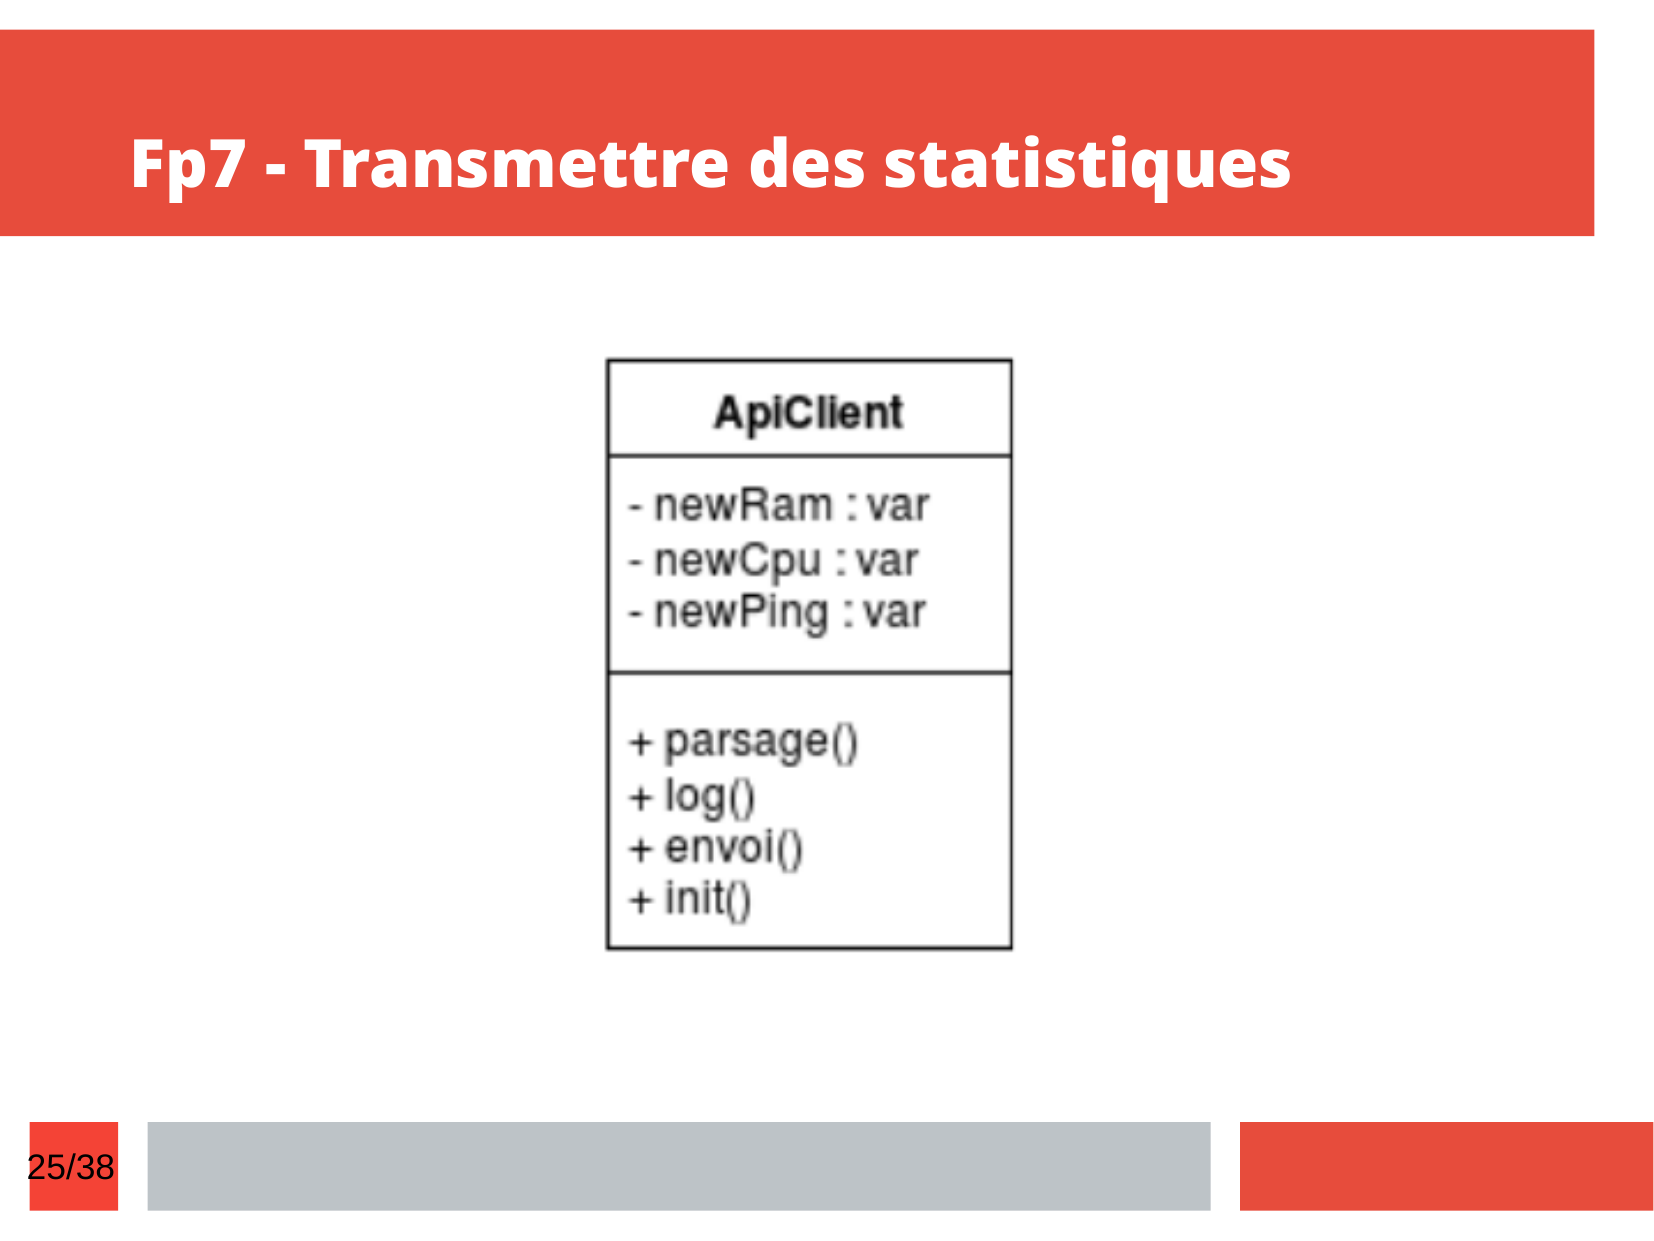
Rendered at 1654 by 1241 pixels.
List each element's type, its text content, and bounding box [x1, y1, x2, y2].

picture [555, 330, 1087, 980]
text_box <numéro>/38 [11, 1139, 659, 1241]
title Fp7 - Transmettre des statistiques [59, 59, 1595, 207]
